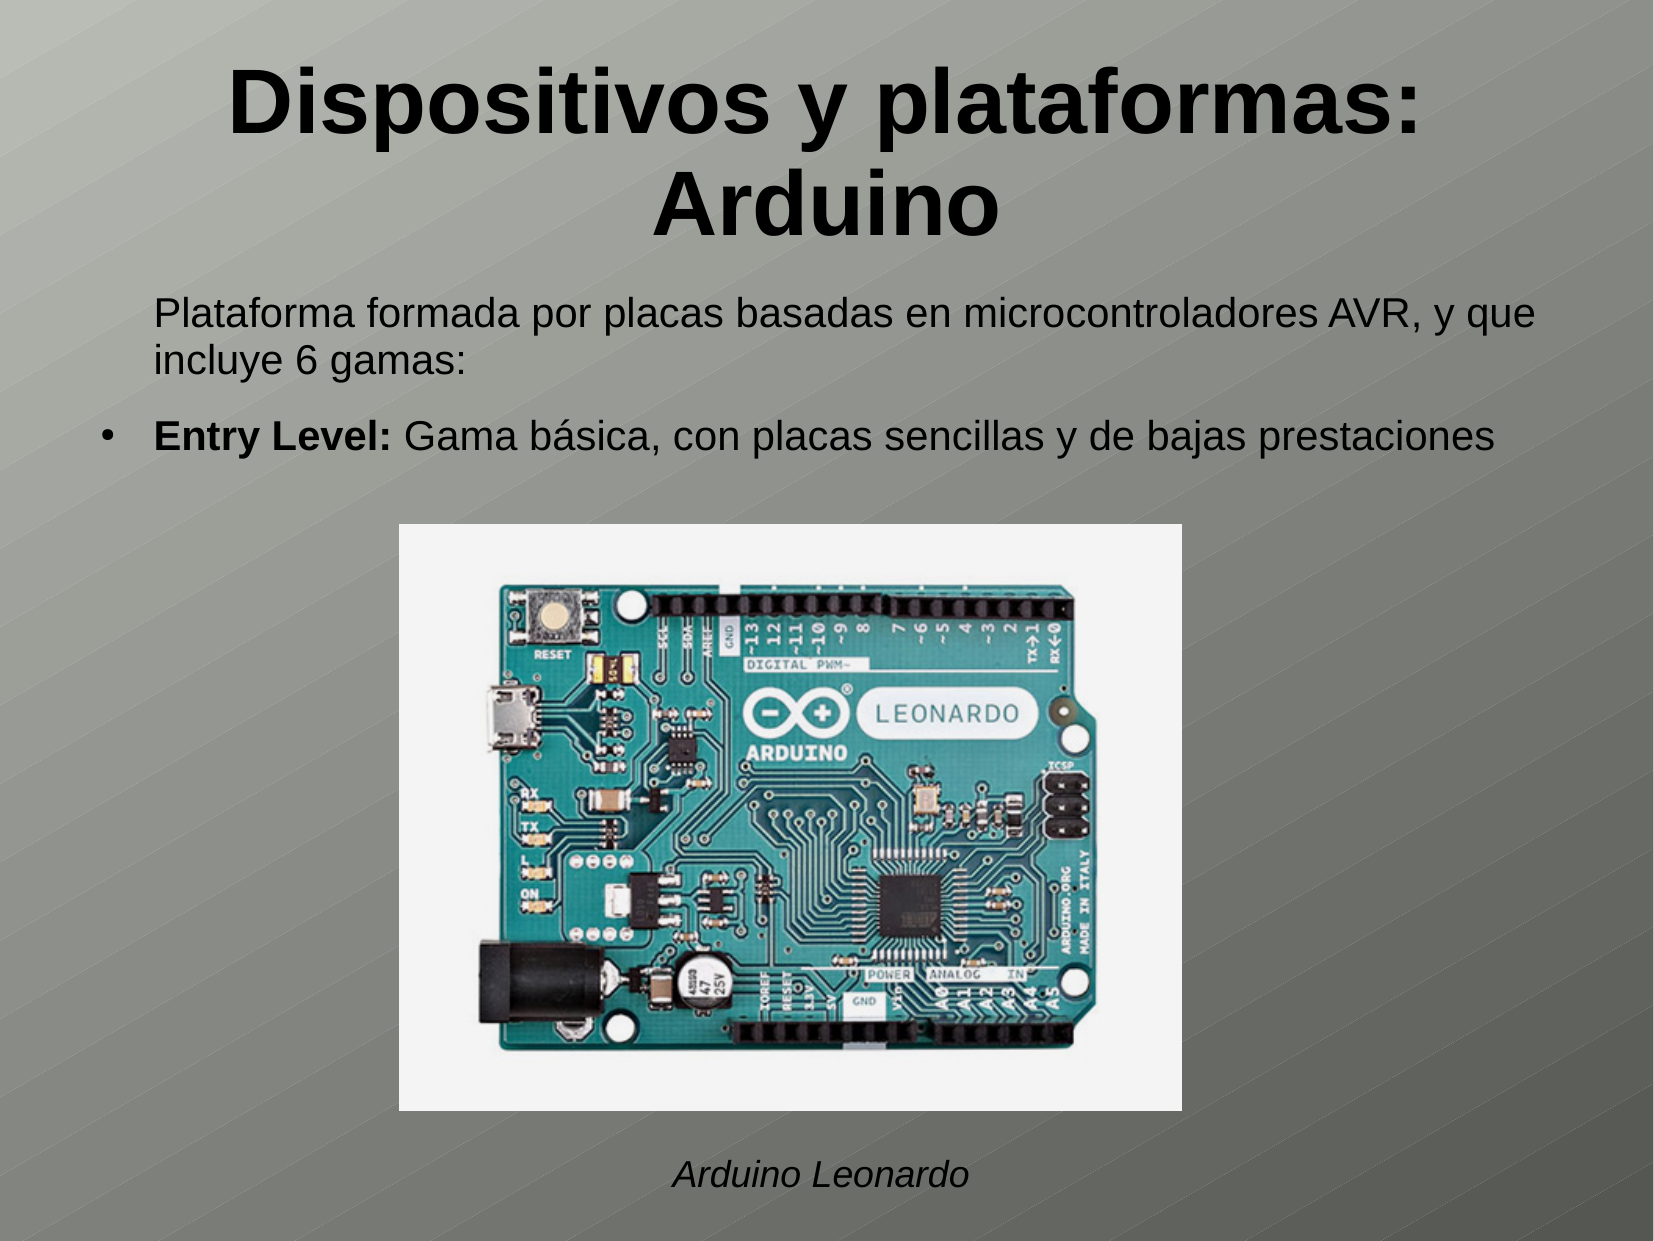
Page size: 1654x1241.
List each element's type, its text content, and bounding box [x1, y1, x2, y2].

list Plataforma formada por placas basadas en microcontroladores AVR, y que incluye 6 gamas: Entry Level: Gama básica, con placas sencillas y de bajas prestaciones [82, 290, 1571, 1182]
text_box Arduino Leonardo [366, 1145, 1276, 1203]
title Dispositivos y plataformas: Arduino [82, 49, 1571, 257]
picture [399, 524, 1182, 1111]
